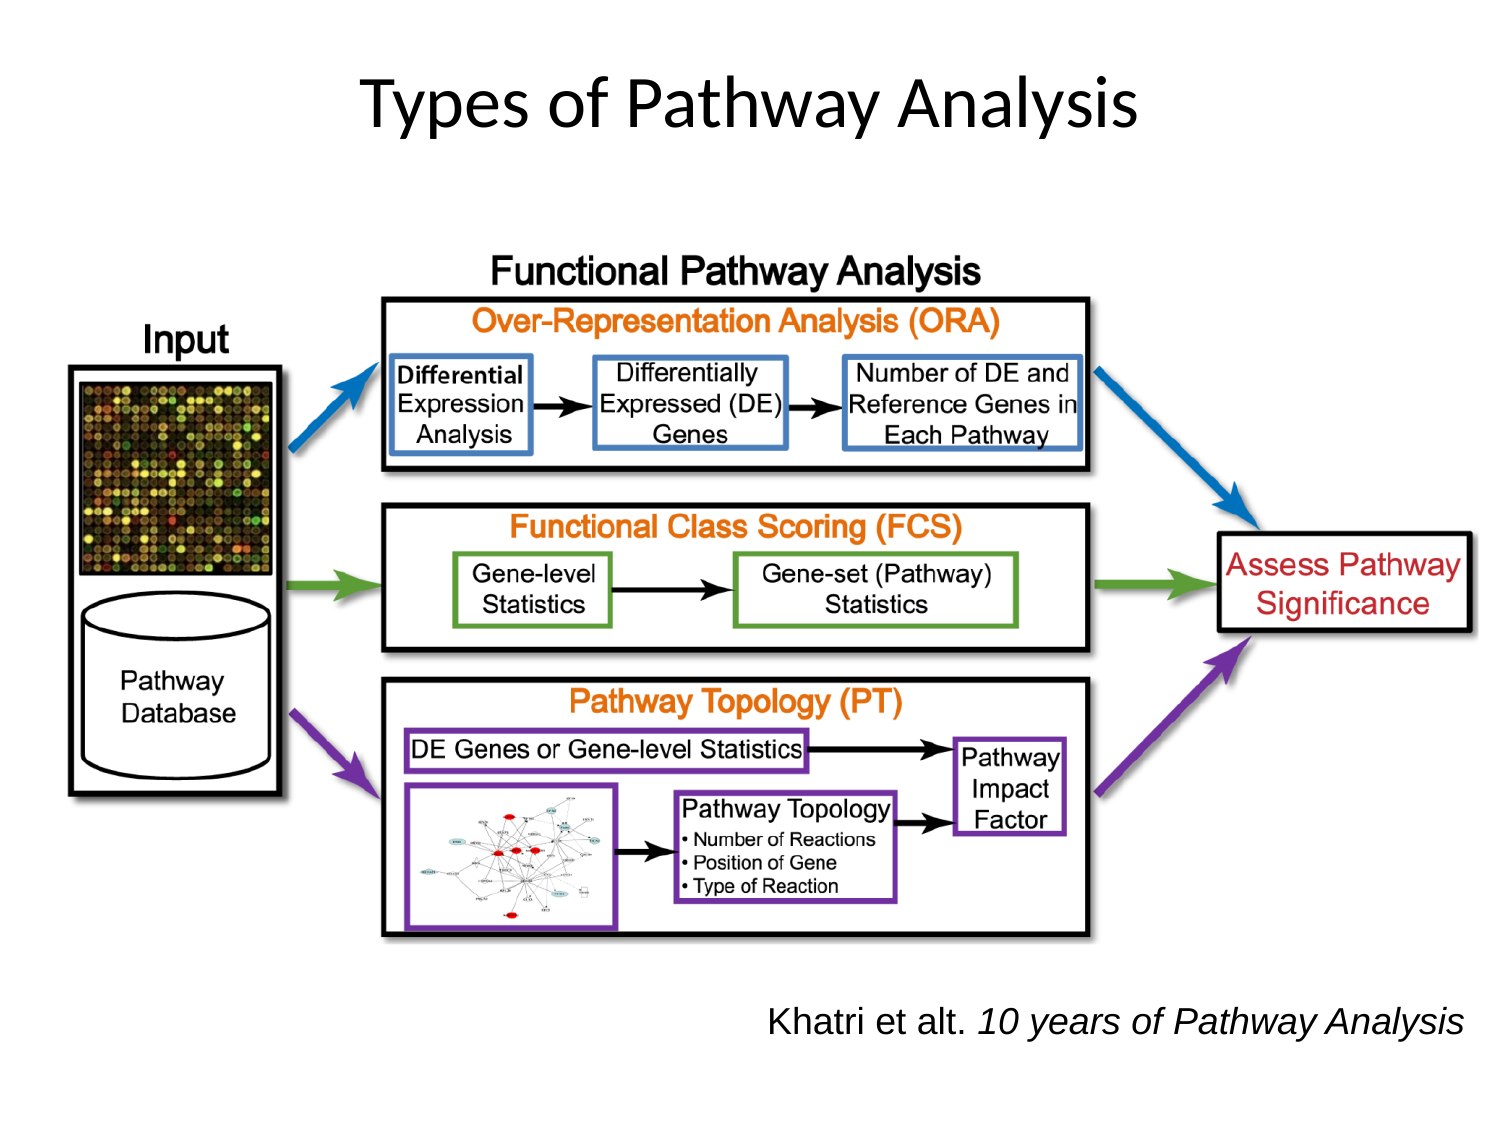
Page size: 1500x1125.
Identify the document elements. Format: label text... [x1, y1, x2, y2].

title Types of Pathway Analysis [75, 45, 1425, 150]
text_box Khatri et alt. 10 years of Pathway Analysis [752, 989, 1480, 1050]
picture [61, 249, 1484, 950]
